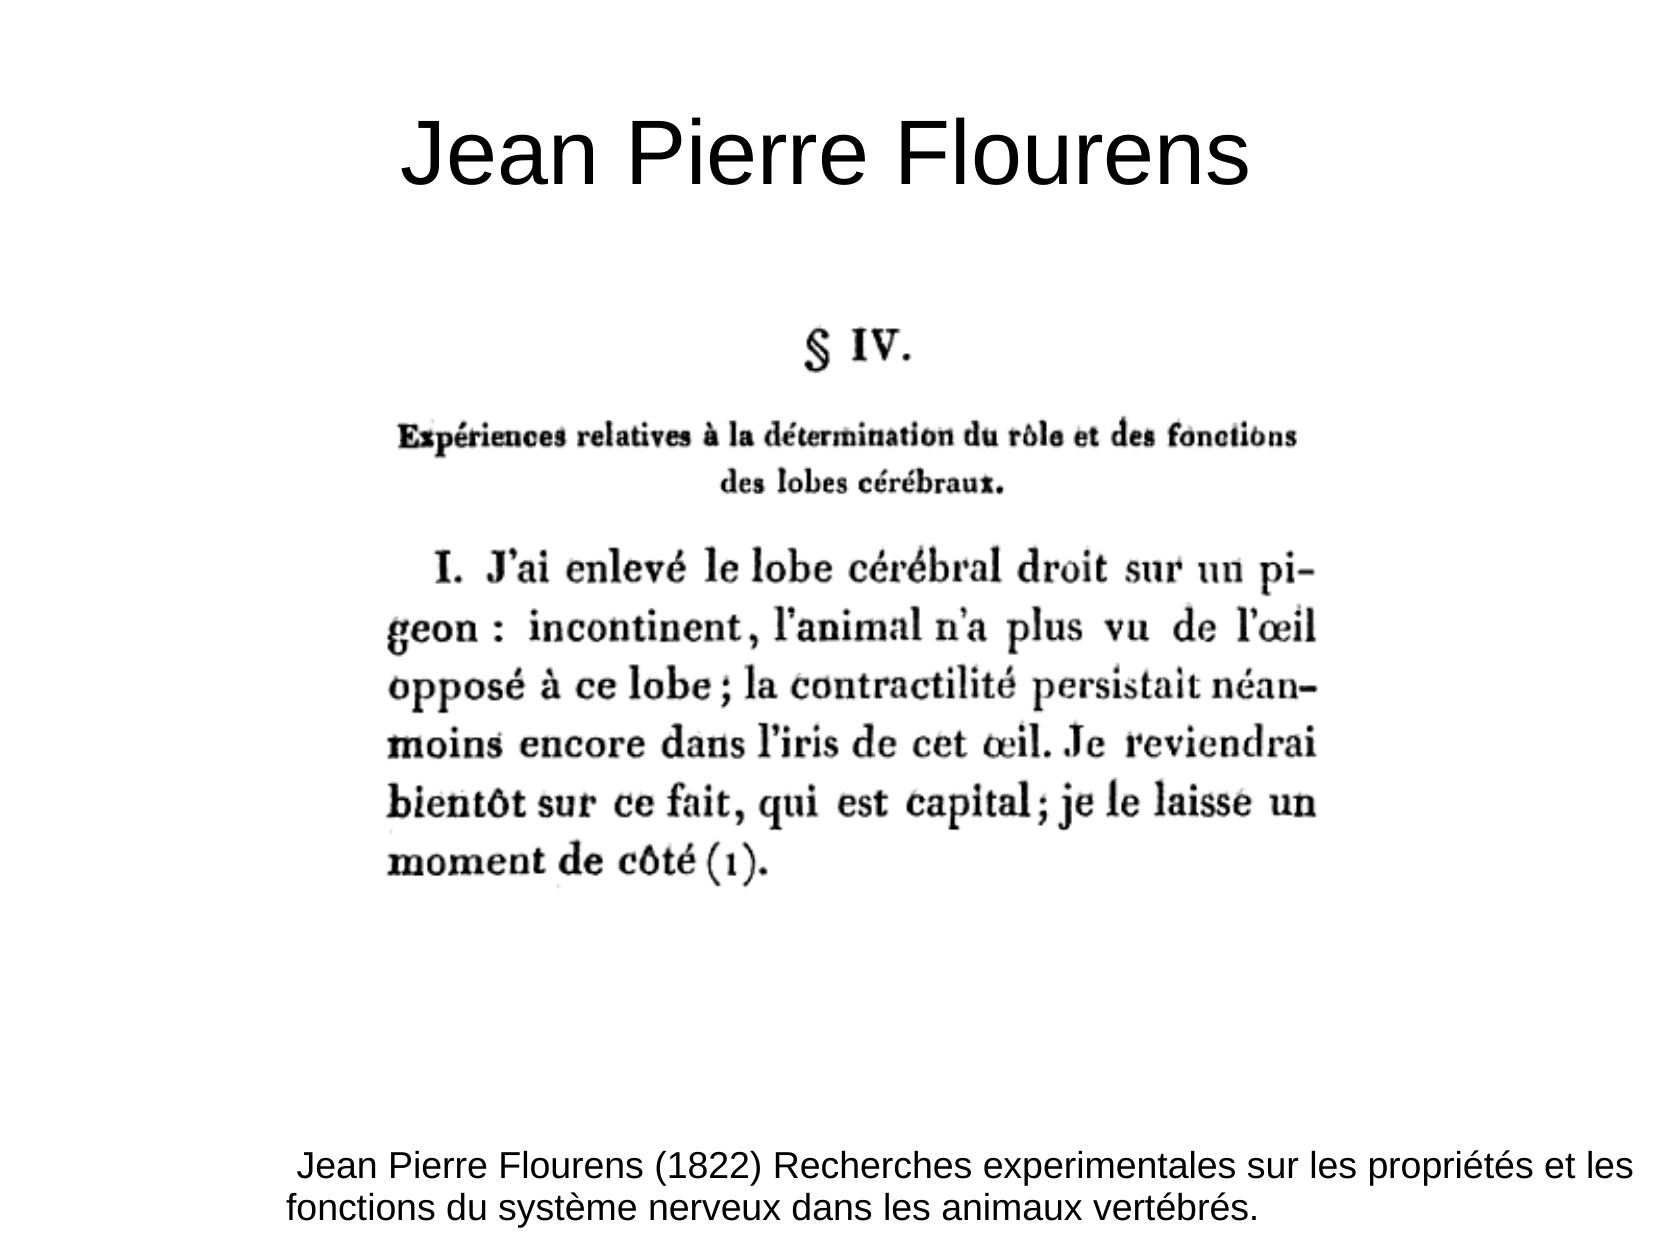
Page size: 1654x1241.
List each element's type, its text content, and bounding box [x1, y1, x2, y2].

title Jean Pierre Flourens [82, 49, 1571, 257]
picture [330, 321, 1370, 899]
text_box Jean Pierre Flourens (1822) Recherches experimentales sur les propriétés et les fonctions du système nerveux dans les animaux vertébrés. [271, 1137, 1654, 1237]
